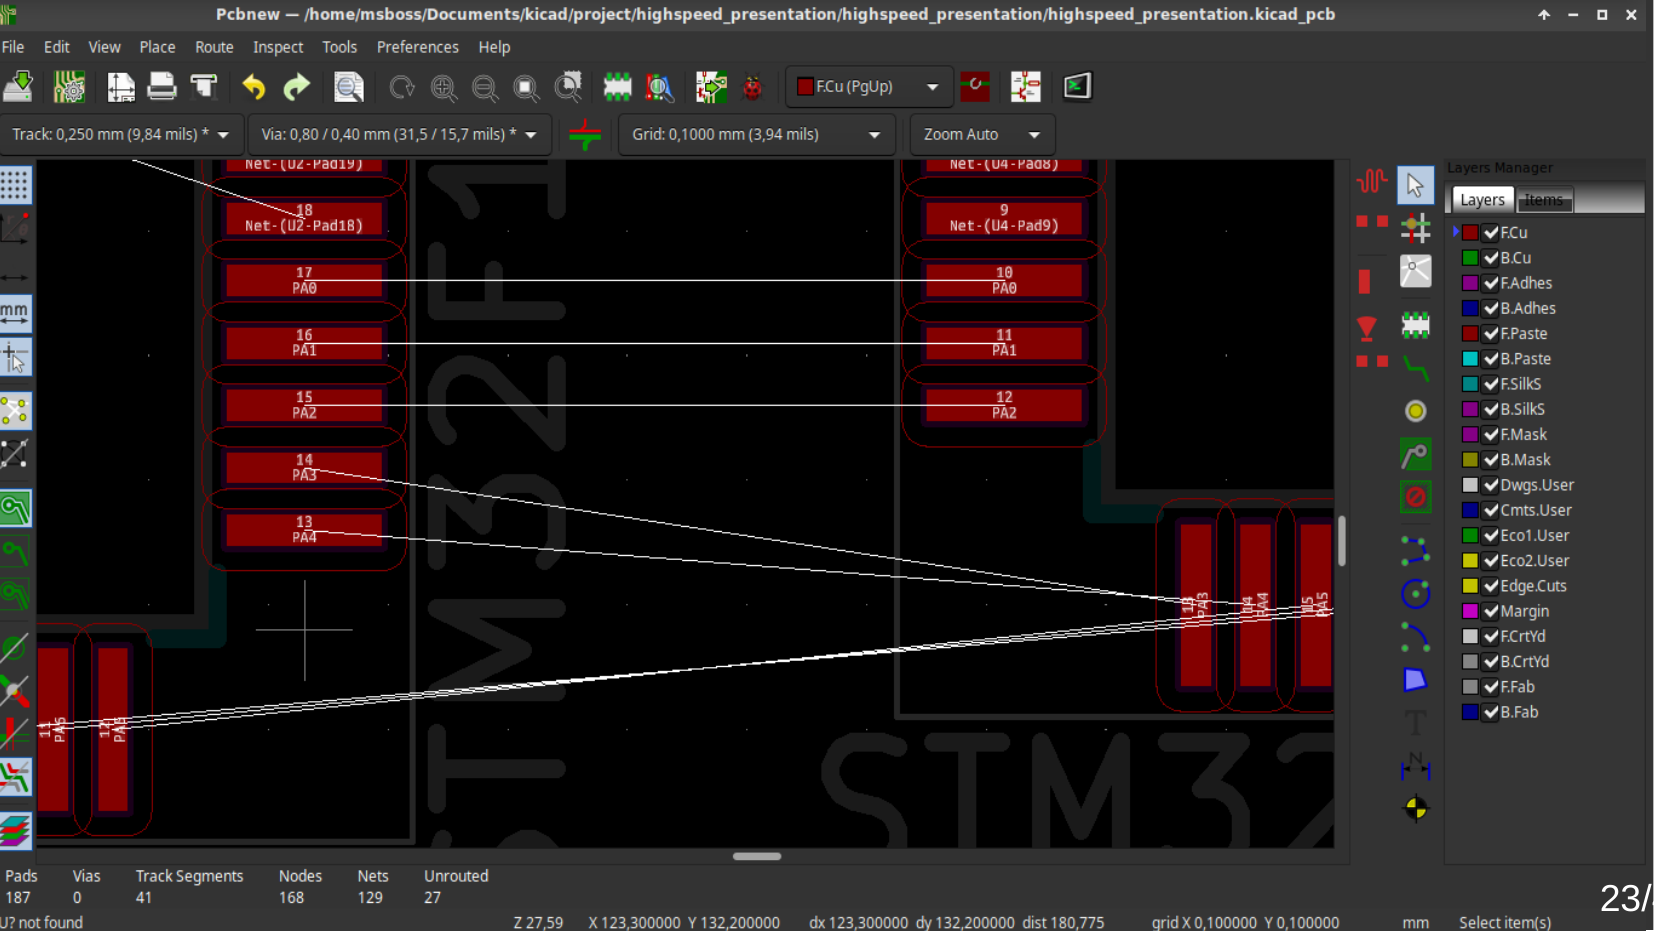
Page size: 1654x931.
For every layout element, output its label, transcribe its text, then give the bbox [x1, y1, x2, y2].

picture [0, 0, 1646, 931]
text_box 1/46 [1515, 870, 1649, 927]
